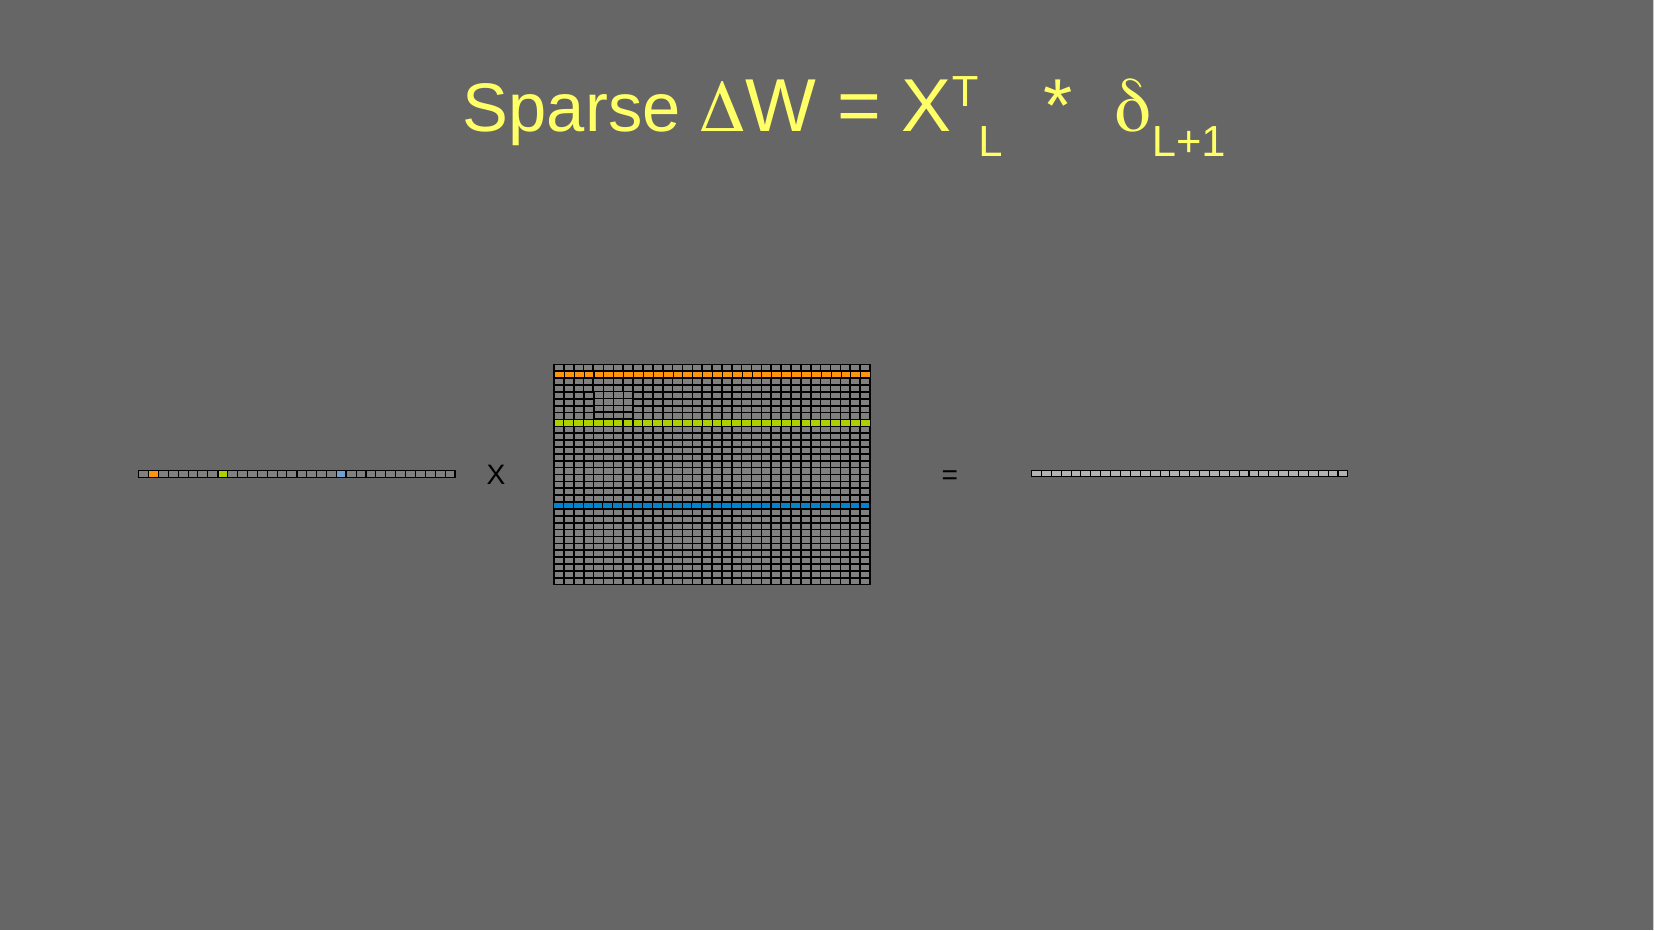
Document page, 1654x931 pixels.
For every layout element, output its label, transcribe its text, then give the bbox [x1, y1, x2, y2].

text_box [851, 510, 859, 515]
text_box [683, 496, 701, 509]
text_box [683, 544, 692, 549]
text_box [703, 400, 721, 405]
text_box [693, 482, 701, 487]
text_box [802, 524, 811, 536]
text_box [1250, 470, 1258, 477]
text_box [604, 572, 613, 577]
text_box [742, 399, 761, 405]
text_box [772, 482, 780, 487]
text_box [703, 510, 721, 515]
text_box [553, 496, 563, 509]
text_box [723, 537, 731, 543]
text_box [812, 510, 820, 515]
text_box [585, 399, 603, 405]
text_box [742, 385, 761, 398]
text_box [723, 544, 731, 549]
text_box [802, 455, 810, 460]
text_box [1339, 470, 1348, 477]
text_box [762, 496, 770, 509]
text_box [554, 489, 563, 494]
text_box [693, 489, 701, 494]
text_box [742, 550, 761, 563]
text_box [584, 495, 622, 515]
text_box [703, 544, 721, 549]
text_box [841, 434, 849, 439]
text_box [604, 544, 613, 549]
text_box [614, 468, 623, 481]
text_box [782, 544, 800, 549]
text_box [614, 510, 622, 515]
text_box [585, 454, 603, 460]
text_box [1279, 470, 1288, 477]
text_box [644, 524, 653, 536]
text_box [683, 517, 692, 522]
text_box [842, 371, 850, 378]
text_box [742, 468, 761, 481]
text_box [624, 462, 642, 467]
text_box [703, 537, 721, 543]
text_box [782, 523, 801, 536]
text_box [812, 364, 820, 370]
text_box [585, 433, 603, 439]
text_box [1329, 470, 1337, 477]
text_box [802, 434, 810, 439]
text_box [654, 462, 662, 467]
text_box [851, 407, 859, 412]
text_box [703, 386, 721, 398]
text_box [802, 400, 810, 405]
text_box [821, 482, 840, 487]
text_box [821, 455, 840, 460]
text_box [683, 434, 692, 439]
text_box [654, 364, 662, 370]
text_box [733, 371, 742, 378]
text_box [565, 386, 573, 398]
text_box [812, 482, 820, 487]
text_box [1240, 470, 1248, 477]
text_box [614, 579, 622, 585]
text_box [654, 371, 663, 378]
text_box [841, 468, 850, 481]
text_box [733, 565, 741, 570]
text_box [644, 510, 652, 515]
text_box [851, 496, 859, 509]
text_box [693, 364, 701, 370]
text_box [663, 495, 682, 515]
text_box [554, 579, 563, 585]
text_box [821, 579, 840, 585]
text_box [614, 572, 622, 577]
text_box [812, 579, 820, 585]
text_box [762, 379, 770, 384]
text_box [565, 565, 573, 570]
text_box [683, 407, 692, 412]
text_box [585, 482, 603, 487]
text_box [742, 433, 761, 439]
text_box [554, 434, 563, 439]
text_box [554, 551, 563, 563]
text_box [723, 407, 731, 412]
text_box [733, 544, 741, 549]
text_box [703, 482, 721, 487]
text_box [802, 510, 810, 515]
text_box [723, 489, 731, 494]
text_box [821, 537, 840, 543]
text_box [812, 379, 820, 384]
text_box [585, 544, 603, 549]
text_box [782, 578, 800, 585]
text_box [693, 517, 701, 522]
text_box [861, 462, 870, 467]
text_box [654, 579, 662, 585]
text_box [604, 579, 613, 585]
text_box [554, 544, 563, 549]
text_box [861, 489, 870, 494]
text_box [644, 544, 652, 549]
text_box [772, 496, 780, 509]
text_box [575, 544, 583, 549]
text_box [693, 524, 702, 536]
text_box [565, 455, 573, 460]
text_box [861, 468, 870, 481]
text_box [733, 510, 741, 515]
text_box [1161, 470, 1169, 477]
text_box [664, 482, 682, 487]
text_box [861, 517, 870, 522]
text_box [575, 434, 583, 439]
text_box [772, 544, 780, 549]
text_box [812, 544, 820, 549]
text_box [733, 468, 741, 481]
text_box [772, 400, 780, 405]
text_box [821, 489, 840, 494]
text_box [585, 468, 603, 481]
text_box [654, 434, 662, 439]
text_box [683, 572, 692, 577]
text_box [841, 407, 849, 412]
text_box [654, 551, 662, 563]
text_box [762, 482, 770, 487]
text_box [782, 371, 801, 384]
text_box [644, 579, 652, 585]
text_box [644, 379, 652, 384]
text_box [703, 364, 721, 370]
text_box [733, 364, 741, 370]
text_box [762, 544, 770, 549]
text_box [762, 579, 770, 585]
text_box [604, 364, 613, 370]
text_box [841, 462, 849, 467]
text_box [664, 564, 682, 570]
text_box [565, 379, 573, 384]
text_box [664, 578, 682, 585]
text_box [772, 462, 780, 467]
text_box [624, 371, 643, 378]
text_box [812, 517, 820, 522]
text_box [693, 434, 701, 439]
text_box [821, 364, 840, 370]
text_box [554, 517, 563, 522]
text_box [772, 524, 781, 536]
text_box [644, 489, 652, 494]
text_box [1042, 470, 1051, 477]
text_box [575, 579, 583, 585]
text_box [762, 510, 770, 515]
text_box [554, 565, 563, 570]
text_box [644, 386, 652, 398]
text_box [851, 537, 859, 543]
text_box [723, 572, 731, 577]
text_box [841, 510, 849, 515]
text_box [762, 371, 771, 378]
text_box [782, 468, 801, 481]
text_box [802, 407, 810, 412]
text_box [851, 579, 859, 585]
text_box [703, 468, 722, 481]
text_box [821, 462, 840, 467]
text_box [762, 455, 770, 460]
text_box [733, 434, 741, 439]
text_box [782, 482, 800, 487]
text_box [733, 462, 741, 467]
text_box [772, 434, 780, 439]
text_box [802, 544, 810, 549]
text_box [565, 462, 573, 467]
text_box [742, 564, 761, 570]
text_box [565, 482, 573, 487]
text_box [742, 495, 761, 515]
text_box [742, 406, 761, 412]
text_box [644, 517, 652, 522]
text_box [772, 407, 780, 412]
text_box [762, 462, 770, 467]
text_box [644, 364, 652, 370]
text_box [812, 386, 820, 398]
text_box [565, 434, 573, 439]
text_box [644, 434, 652, 439]
text_box [772, 371, 781, 378]
text_box [802, 462, 810, 467]
text_box [565, 524, 574, 536]
text_box [861, 496, 870, 509]
text_box [772, 364, 780, 370]
text_box [782, 516, 800, 522]
text_box [861, 551, 870, 563]
text_box [664, 537, 682, 543]
text_box [604, 489, 613, 494]
text_box [841, 364, 849, 370]
text_box [1220, 470, 1239, 477]
text_box [762, 400, 770, 405]
text_box [693, 462, 701, 467]
text_box [861, 510, 870, 515]
text_box [554, 364, 563, 370]
text_box [575, 565, 583, 570]
text_box [654, 510, 662, 515]
text_box [841, 379, 849, 384]
text_box [802, 379, 810, 384]
text_box [664, 371, 682, 384]
text_box [604, 524, 613, 536]
text_box [861, 407, 870, 412]
text_box [1101, 470, 1120, 477]
text_box [861, 400, 870, 405]
text_box [565, 544, 573, 549]
text_box [723, 462, 731, 467]
text_box [1121, 470, 1130, 477]
text_box [772, 468, 781, 481]
text_box [693, 510, 701, 515]
text_box [781, 495, 800, 515]
text_box [723, 579, 731, 585]
text_box [742, 454, 761, 460]
text_box [614, 434, 622, 439]
text_box [644, 482, 652, 487]
text_box [802, 579, 810, 585]
text_box [851, 400, 859, 405]
text_box [565, 572, 573, 577]
text_box [1180, 470, 1199, 477]
text_box [1052, 470, 1061, 477]
text_box [624, 364, 642, 370]
text_box [564, 496, 573, 509]
text_box [624, 468, 643, 481]
text_box [624, 434, 642, 439]
text_box [604, 434, 613, 439]
text_box [1131, 470, 1140, 477]
text_box [683, 468, 692, 481]
text_box [565, 517, 573, 522]
text_box [733, 489, 741, 494]
text_box [782, 433, 800, 439]
text_box [604, 510, 613, 515]
text_box [683, 579, 692, 585]
text_box [624, 537, 642, 543]
text_box [782, 488, 800, 494]
text_box [654, 544, 662, 549]
text_box [604, 565, 613, 570]
text_box [811, 496, 820, 509]
text_box [703, 572, 721, 577]
text_box [654, 386, 662, 398]
text_box [575, 371, 584, 378]
text_box [861, 572, 870, 577]
text_box [683, 482, 692, 487]
text_box [861, 386, 870, 398]
text_box [782, 406, 800, 412]
text_box [742, 516, 761, 522]
text_box [623, 496, 642, 509]
text_box [821, 510, 840, 515]
text_box [851, 517, 859, 522]
text_box [742, 544, 761, 549]
text_box [841, 565, 849, 570]
text_box [841, 517, 849, 522]
text_box [802, 482, 810, 487]
text_box [554, 386, 563, 398]
text_box [802, 551, 810, 563]
text_box [614, 482, 622, 487]
text_box [1141, 470, 1160, 477]
text_box [841, 455, 849, 460]
text_box [693, 386, 701, 398]
text_box [742, 523, 761, 536]
text_box [654, 455, 662, 460]
text_box [782, 461, 800, 467]
text_box [841, 579, 849, 585]
text_box [733, 407, 741, 412]
text_box [604, 371, 613, 378]
text_box [851, 379, 859, 384]
text_box [1031, 470, 1041, 477]
text_box [732, 496, 741, 509]
text_box [723, 364, 731, 370]
text_box [762, 407, 770, 412]
text_box [703, 379, 721, 384]
text_box [614, 371, 623, 378]
text_box [683, 364, 692, 370]
text_box [723, 400, 731, 405]
text_box [723, 379, 731, 384]
text_box [585, 564, 603, 570]
text_box [821, 496, 840, 509]
text_box [554, 572, 563, 577]
text_box [1319, 470, 1328, 477]
text_box [861, 364, 870, 370]
text_box [703, 489, 721, 494]
text_box [703, 455, 721, 460]
text_box [644, 572, 652, 577]
text_box [644, 565, 652, 570]
text_box [772, 565, 780, 570]
text_box [723, 551, 731, 563]
text_box [654, 482, 662, 487]
text_box [664, 385, 682, 398]
text_box [614, 544, 622, 549]
text_box [1259, 470, 1278, 477]
text_box [614, 406, 623, 411]
text_box [733, 400, 741, 405]
text_box [742, 571, 761, 577]
text_box [575, 537, 583, 543]
text_box [683, 489, 692, 494]
text_box [664, 523, 682, 536]
text_box [802, 517, 810, 522]
text_box [722, 496, 731, 509]
text_box [654, 565, 662, 570]
text_box [861, 371, 871, 378]
text_box [614, 455, 622, 460]
text_box [812, 565, 820, 570]
text_box [762, 386, 770, 398]
text_box [604, 468, 613, 481]
text_box [654, 489, 662, 494]
text_box [565, 468, 574, 481]
text_box [851, 544, 859, 549]
text_box [762, 524, 771, 536]
text_box [742, 482, 761, 487]
text_box [654, 379, 662, 384]
text_box [693, 468, 702, 481]
text_box [693, 455, 701, 460]
text_box [693, 579, 701, 585]
text_box X [471, 452, 530, 499]
text_box [604, 386, 613, 398]
text_box [841, 537, 849, 543]
text_box [585, 461, 603, 467]
text_box [772, 510, 780, 515]
text_box [644, 400, 652, 405]
text_box [574, 496, 583, 509]
text_box [614, 489, 622, 494]
text_box [821, 386, 840, 398]
text_box [821, 379, 840, 384]
text_box [683, 400, 692, 405]
text_box [683, 565, 692, 570]
text_box [664, 488, 682, 494]
text_box [683, 537, 692, 543]
text_box [851, 364, 859, 370]
text_box [664, 461, 682, 467]
text_box [624, 510, 642, 515]
text_box [604, 517, 613, 522]
text_box [683, 510, 692, 515]
text_box [762, 364, 770, 370]
text_box [841, 489, 849, 494]
text_box [812, 434, 820, 439]
text_box [664, 433, 682, 439]
text_box [851, 462, 859, 467]
text_box [802, 565, 810, 570]
text_box [802, 572, 810, 577]
text_box [742, 461, 761, 467]
text_box [664, 516, 682, 522]
text_box [643, 496, 652, 509]
text_box [841, 482, 849, 487]
text_box [614, 386, 623, 398]
text_box [851, 386, 859, 398]
text_box [575, 364, 583, 370]
text_box [554, 455, 563, 460]
text_box [782, 537, 800, 543]
text_box [693, 537, 701, 543]
text_box [802, 489, 810, 494]
text_box [772, 379, 780, 384]
text_box [703, 551, 721, 563]
text_box [762, 565, 770, 570]
text_box [585, 523, 603, 536]
text_box [575, 572, 583, 577]
text_box [703, 371, 722, 378]
text_box [841, 544, 849, 549]
text_box [772, 489, 780, 494]
text_box [654, 572, 662, 577]
text_box [693, 400, 701, 405]
text_box [812, 572, 820, 577]
text_box [624, 482, 642, 487]
text_box [604, 399, 613, 405]
text_box [861, 524, 870, 536]
text_box [644, 462, 652, 467]
text_box [624, 579, 642, 585]
text_box [683, 379, 692, 384]
text_box [565, 407, 573, 412]
text_box [851, 489, 859, 494]
text_box [802, 468, 811, 481]
text_box [703, 517, 721, 522]
text_box [703, 565, 721, 570]
text_box [554, 462, 563, 467]
text_box [624, 524, 643, 536]
text_box [841, 572, 849, 577]
text_box [782, 364, 800, 370]
text_box [554, 400, 563, 405]
text_box [624, 455, 642, 460]
text_box [762, 551, 770, 563]
text_box [554, 440, 870, 453]
text_box [851, 434, 859, 439]
text_box [733, 579, 741, 585]
text_box [1170, 470, 1179, 477]
text_box [733, 572, 741, 577]
text_box [802, 537, 810, 543]
text_box [664, 406, 682, 412]
text_box [742, 371, 761, 384]
text_box [1081, 470, 1090, 477]
text_box [584, 364, 603, 398]
text_box [703, 462, 721, 467]
text_box [841, 496, 850, 509]
text_box [782, 571, 800, 577]
text_box [138, 470, 456, 478]
text_box [554, 371, 564, 378]
text_box [554, 379, 563, 384]
text_box [614, 379, 622, 384]
text_box [861, 455, 870, 460]
text_box [822, 371, 841, 378]
text_box [772, 551, 780, 563]
text_box [654, 537, 662, 543]
text_box [812, 407, 820, 412]
text_box [802, 386, 810, 398]
text_box [585, 571, 603, 577]
text_box [554, 510, 563, 515]
text_box [575, 489, 583, 494]
text_box [585, 516, 603, 522]
text_box [614, 364, 622, 370]
text_box [575, 400, 583, 405]
text_box [1200, 470, 1209, 477]
text_box [604, 379, 613, 384]
text_box [624, 489, 642, 494]
text_box [624, 572, 642, 577]
text_box [664, 468, 682, 481]
text_box [683, 524, 692, 536]
text_box [693, 544, 701, 549]
text_box [723, 468, 732, 481]
text_box [565, 537, 573, 543]
text_box [565, 551, 573, 563]
text_box [733, 551, 741, 563]
text_box [742, 578, 761, 585]
text_box [782, 385, 800, 398]
text_box [762, 434, 770, 439]
text_box [604, 551, 613, 563]
text_box [664, 364, 682, 370]
text_box [861, 434, 870, 439]
text_box [1210, 470, 1219, 477]
text_box [614, 517, 622, 522]
text_box [812, 551, 820, 563]
text_box = [926, 452, 985, 499]
text_box [733, 455, 741, 460]
text_box [664, 454, 682, 460]
text_box [723, 517, 731, 522]
text_box [575, 386, 583, 398]
text_box [575, 551, 583, 563]
text_box [703, 579, 721, 585]
text_box [554, 537, 563, 543]
text_box [654, 524, 663, 536]
text_box [644, 551, 652, 563]
text_box [851, 468, 860, 481]
text_box [624, 517, 642, 522]
text_box [664, 550, 682, 563]
text_box [664, 571, 682, 577]
text_box [821, 565, 840, 570]
text_box [821, 517, 840, 522]
text_box [664, 544, 682, 549]
text_box [654, 407, 662, 412]
text_box [723, 434, 731, 439]
text_box [851, 551, 859, 563]
text_box [733, 517, 741, 522]
text_box [614, 537, 622, 543]
text_box [575, 468, 584, 481]
text_box [604, 455, 613, 460]
text_box [565, 489, 573, 494]
text_box [861, 537, 870, 543]
text_box [604, 406, 613, 411]
text_box [575, 517, 583, 522]
text_box [683, 551, 692, 563]
text_box [821, 524, 840, 536]
text_box [742, 364, 761, 370]
text_box [683, 371, 692, 378]
text_box [851, 455, 859, 460]
text_box [554, 407, 563, 412]
text_box [821, 572, 840, 577]
text_box [841, 551, 849, 563]
text_box [702, 496, 721, 509]
text_box [575, 482, 583, 487]
text_box [812, 455, 820, 460]
text_box [861, 565, 870, 570]
text_box [654, 400, 662, 405]
text_box [554, 482, 563, 487]
text_box [733, 537, 741, 543]
text_box [604, 462, 613, 467]
text_box [575, 455, 583, 460]
text_box [861, 579, 870, 585]
text_box [554, 386, 871, 432]
text_box [565, 364, 573, 370]
text_box [861, 482, 870, 487]
text_box [575, 510, 583, 515]
text_box [723, 482, 731, 487]
text_box [733, 524, 741, 536]
text_box [762, 572, 770, 577]
text_box [723, 510, 731, 515]
text_box [1289, 470, 1298, 477]
text_box [851, 524, 860, 536]
text_box [1299, 470, 1318, 477]
text_box [693, 371, 702, 378]
text_box [565, 371, 574, 378]
text_box [812, 489, 820, 494]
text_box [565, 510, 573, 515]
text_box [624, 379, 642, 384]
text_box [604, 482, 613, 487]
text_box [683, 455, 692, 460]
text_box [782, 399, 800, 405]
text_box [575, 462, 583, 467]
text_box [683, 462, 692, 467]
text_box [772, 572, 780, 577]
text_box [575, 407, 583, 412]
text_box [575, 379, 583, 384]
text_box [554, 468, 564, 481]
text_box [742, 488, 761, 494]
text_box [812, 371, 821, 378]
text_box [772, 537, 780, 543]
title Sparse DW = XTL * dL+1 [82, 36, 1571, 193]
text_box [772, 579, 780, 585]
text_box [762, 468, 771, 481]
text_box [861, 544, 870, 549]
text_box [821, 544, 840, 549]
text_box [693, 407, 701, 412]
text_box [654, 517, 662, 522]
text_box [733, 482, 741, 487]
text_box [604, 537, 613, 543]
text_box [644, 407, 652, 412]
text_box [762, 517, 770, 522]
text_box [851, 482, 859, 487]
text_box [812, 468, 820, 481]
text_box [772, 455, 780, 460]
text_box [742, 537, 761, 543]
text_box [1062, 470, 1080, 477]
text_box [802, 364, 810, 370]
text_box [693, 379, 701, 384]
text_box [644, 455, 652, 460]
text_box [723, 386, 731, 398]
text_box [801, 496, 810, 509]
text_box [585, 550, 603, 563]
text_box [585, 537, 603, 543]
text_box [644, 537, 652, 543]
text_box [614, 524, 623, 536]
text_box [614, 462, 622, 467]
text_box [585, 488, 603, 494]
text_box [664, 399, 682, 405]
text_box [624, 565, 642, 570]
text_box [851, 572, 859, 577]
text_box [565, 579, 573, 585]
text_box [703, 524, 722, 536]
text_box [723, 371, 732, 378]
text_box [723, 455, 731, 460]
text_box [772, 517, 780, 522]
text_box [733, 386, 741, 398]
text_box [654, 468, 663, 481]
text_box [653, 496, 662, 509]
text_box [861, 379, 870, 384]
text_box [841, 386, 849, 398]
text_box [624, 551, 642, 563]
text_box [1091, 470, 1100, 477]
text_box [762, 489, 770, 494]
text_box [565, 400, 573, 405]
text_box [683, 386, 692, 398]
text_box [851, 371, 860, 378]
text_box [693, 572, 701, 577]
text_box [812, 524, 820, 536]
text_box [644, 468, 653, 481]
text_box [693, 565, 701, 570]
text_box [723, 524, 732, 536]
text_box [644, 371, 653, 378]
text_box [624, 544, 642, 549]
text_box [782, 550, 800, 563]
text_box [772, 386, 780, 398]
text_box [614, 565, 622, 570]
text_box [614, 551, 622, 563]
text_box [703, 434, 721, 439]
text_box [841, 524, 850, 536]
text_box [782, 564, 800, 570]
text_box [812, 537, 820, 543]
text_box [733, 379, 741, 384]
text_box [762, 537, 770, 543]
text_box [821, 407, 840, 412]
text_box [614, 399, 623, 405]
text_box [821, 434, 840, 439]
text_box [821, 551, 840, 563]
text_box [812, 462, 820, 467]
text_box [812, 400, 820, 405]
text_box [851, 565, 859, 570]
text_box [782, 454, 800, 460]
text_box [585, 578, 603, 585]
text_box [723, 565, 731, 570]
text_box [554, 524, 564, 536]
text_box [703, 407, 721, 412]
text_box [821, 468, 840, 481]
text_box [575, 524, 584, 536]
text_box [802, 371, 811, 378]
text_box [693, 551, 701, 563]
text_box [821, 400, 840, 405]
text_box [841, 400, 849, 405]
